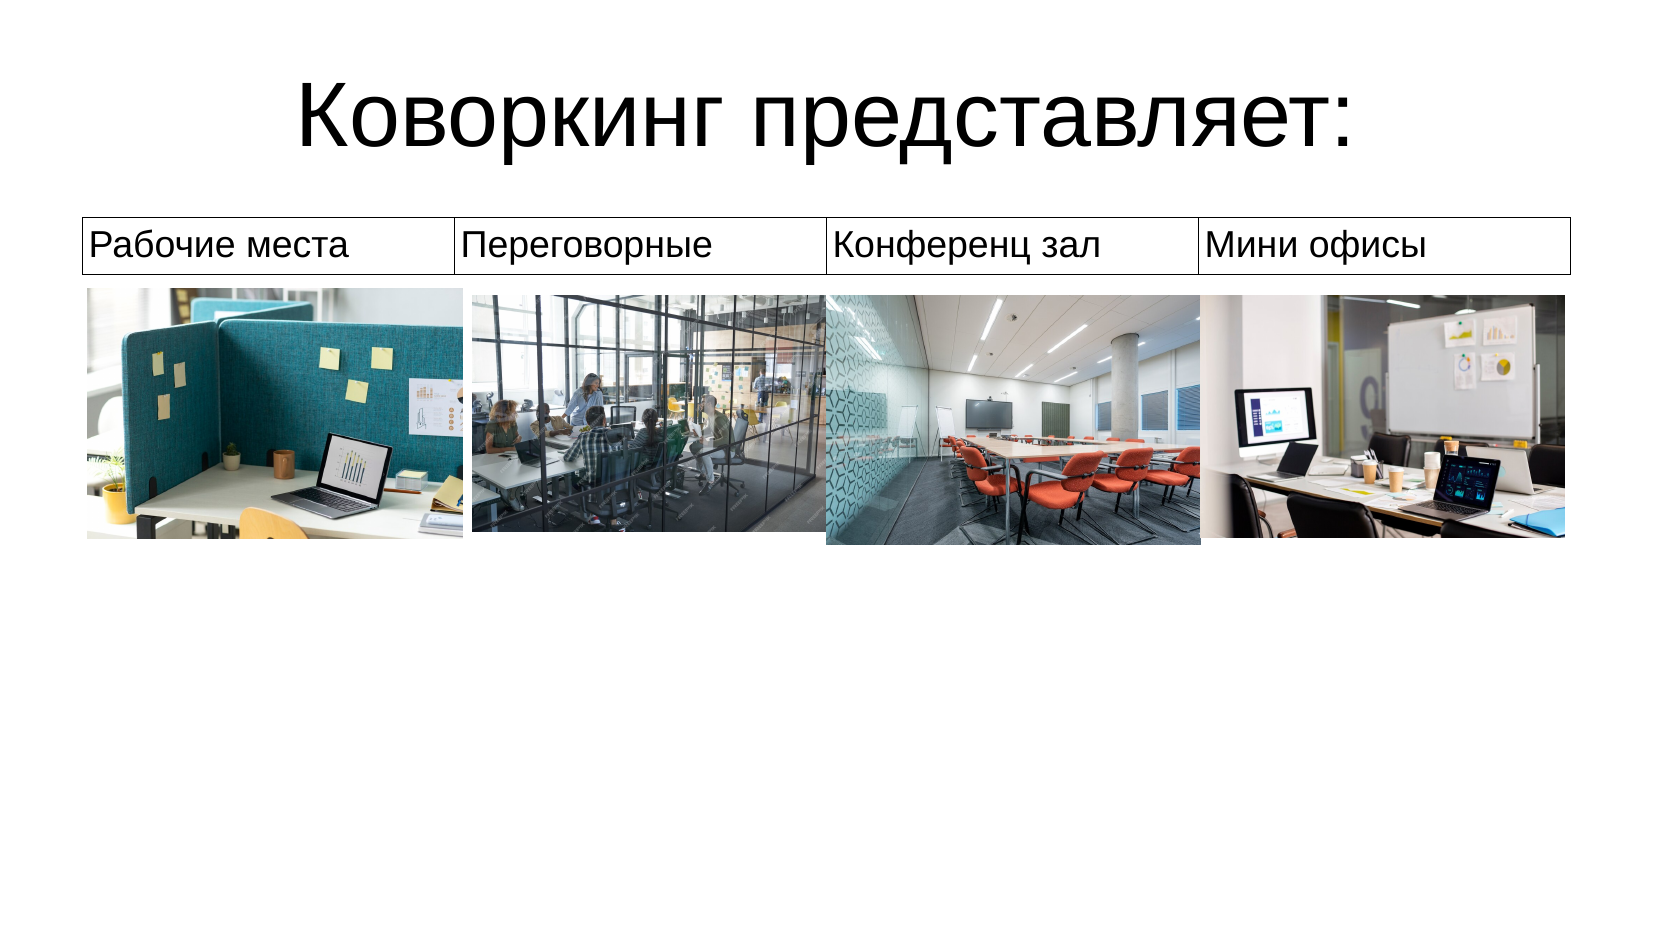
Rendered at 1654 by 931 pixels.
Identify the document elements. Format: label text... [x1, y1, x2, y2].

picture [472, 295, 1565, 545]
picture [87, 288, 463, 539]
title Коворкинг представляет: [82, 37, 1571, 193]
table_header Мини офисы [1199, 218, 1570, 274]
table_header Переговорные [455, 218, 826, 274]
table_header Рабочие места [83, 218, 454, 274]
table_header Конференц зал [827, 218, 1198, 274]
